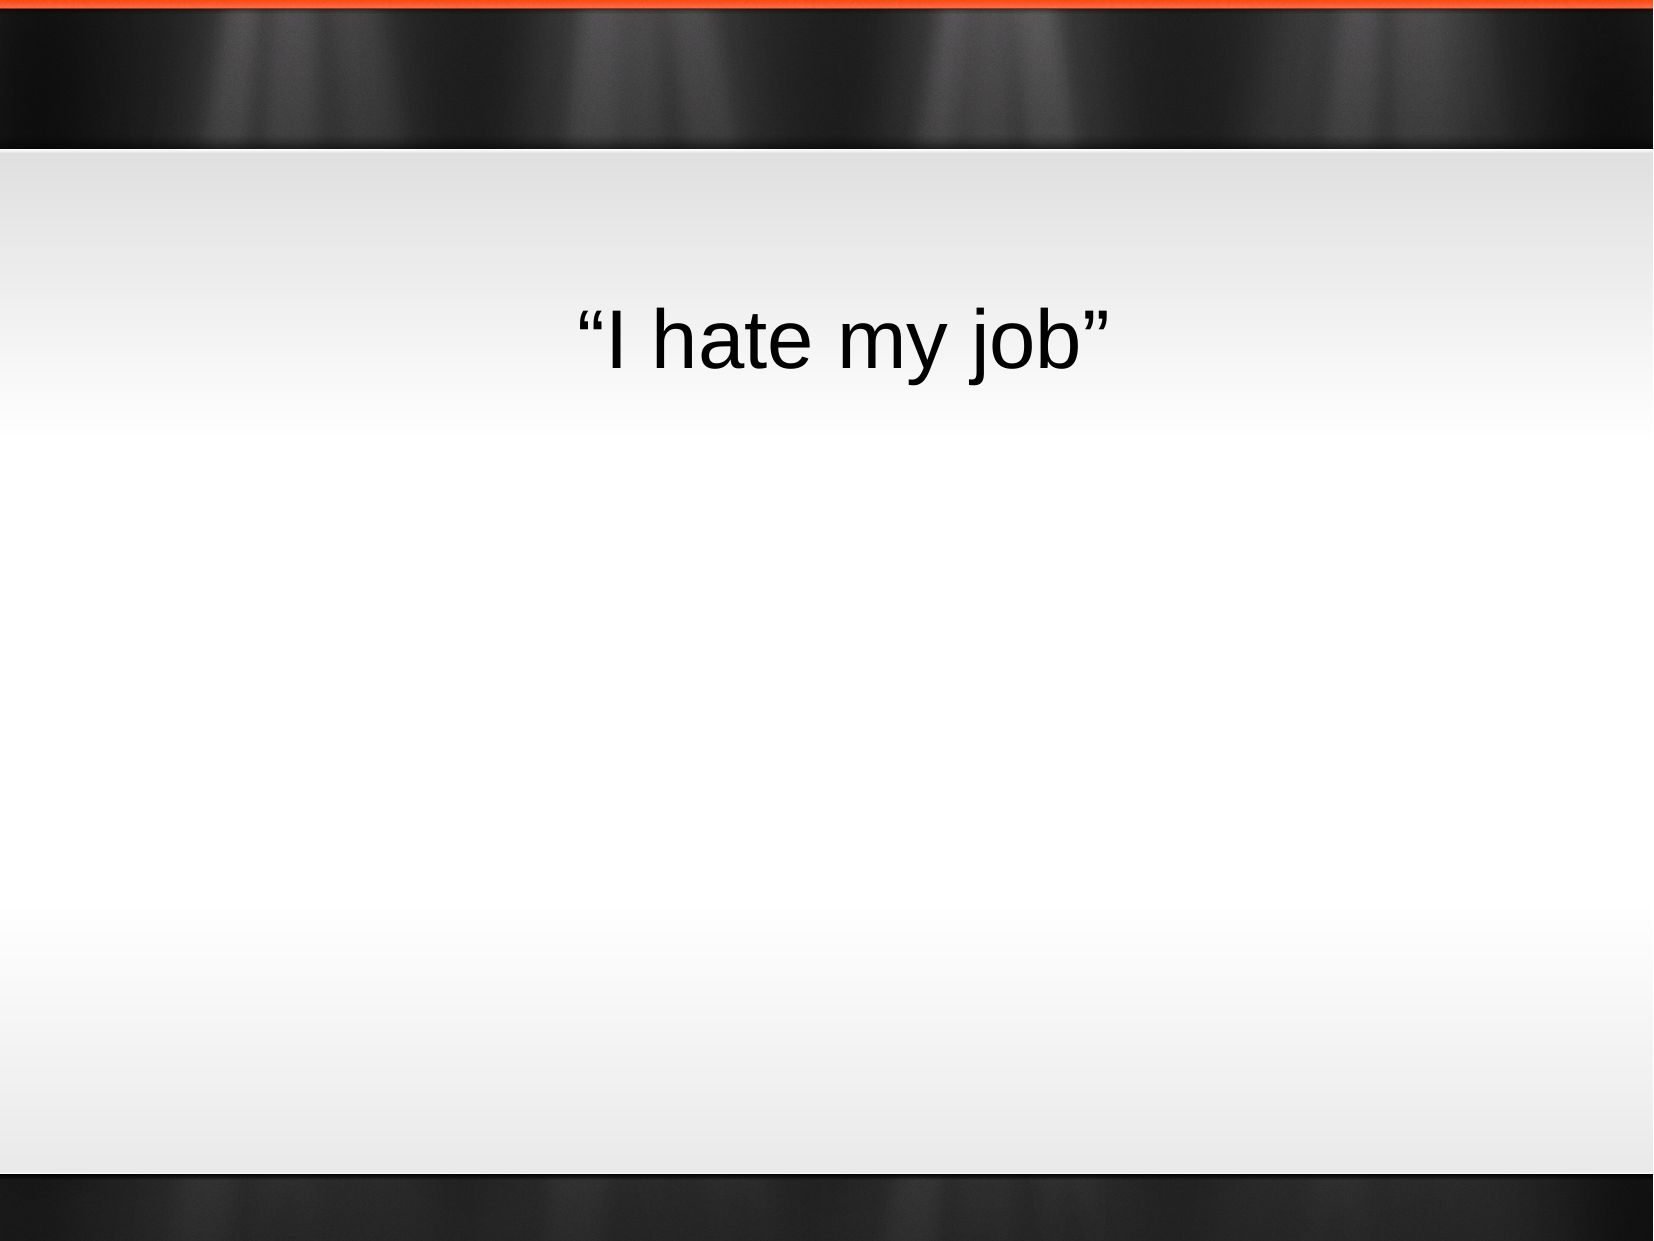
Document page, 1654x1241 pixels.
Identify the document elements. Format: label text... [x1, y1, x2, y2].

picture [0, 0, 1653, 1241]
subtitle “I hate my job” [100, 6, 1588, 1125]
